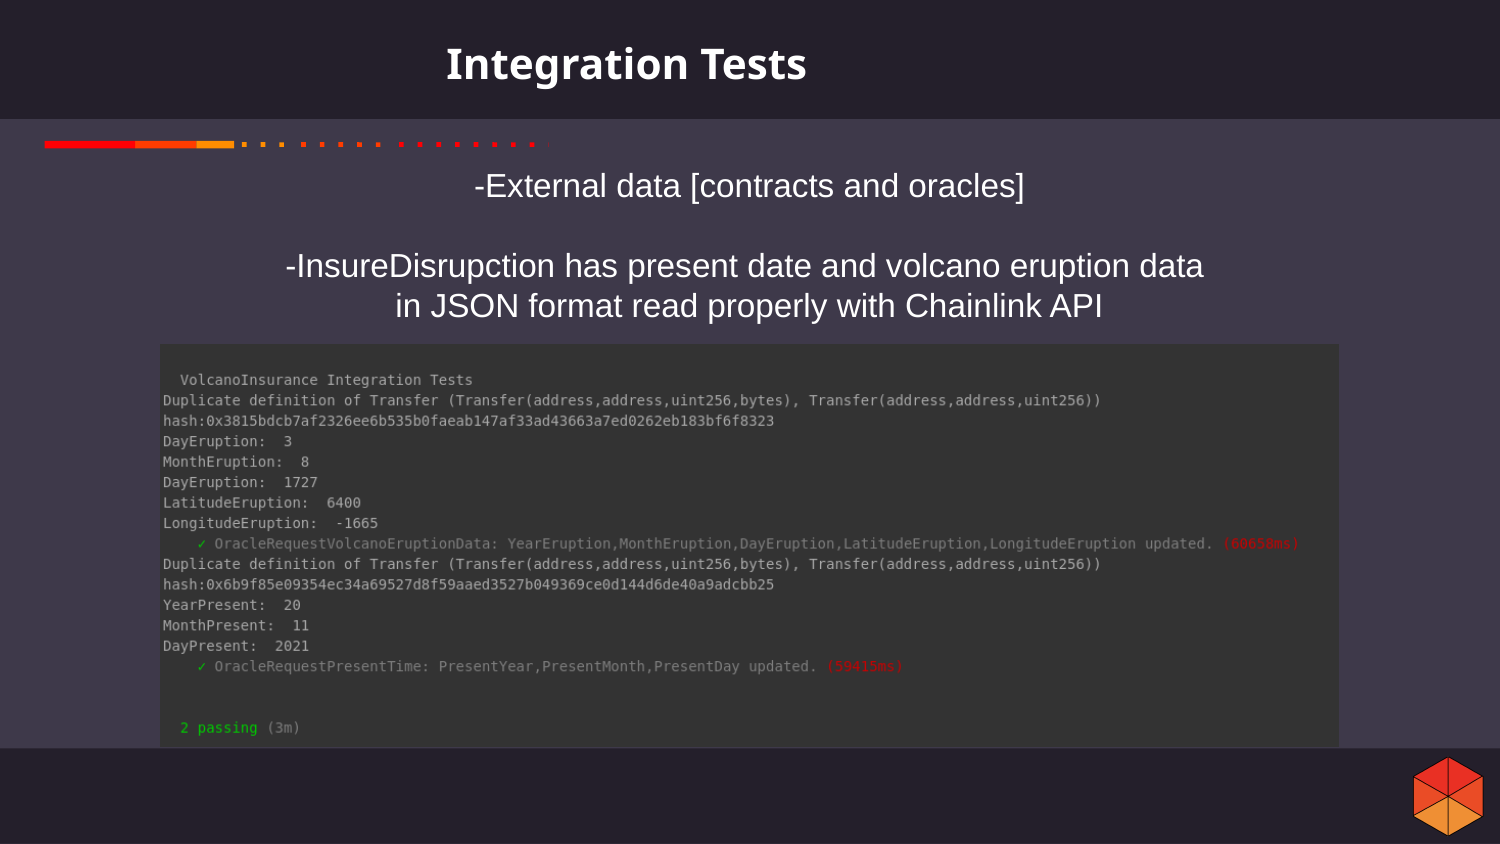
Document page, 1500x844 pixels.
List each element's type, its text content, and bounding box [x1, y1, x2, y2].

text_box -External data [contracts and oracles] -InsureDisrupction has present date and volcano eruption data in JSON format read properly with Chainlink API [0, 118, 1500, 399]
picture [1412, 755, 1484, 837]
picture [160, 399, 1339, 747]
title Integration Tests [0, 19, 1460, 108]
